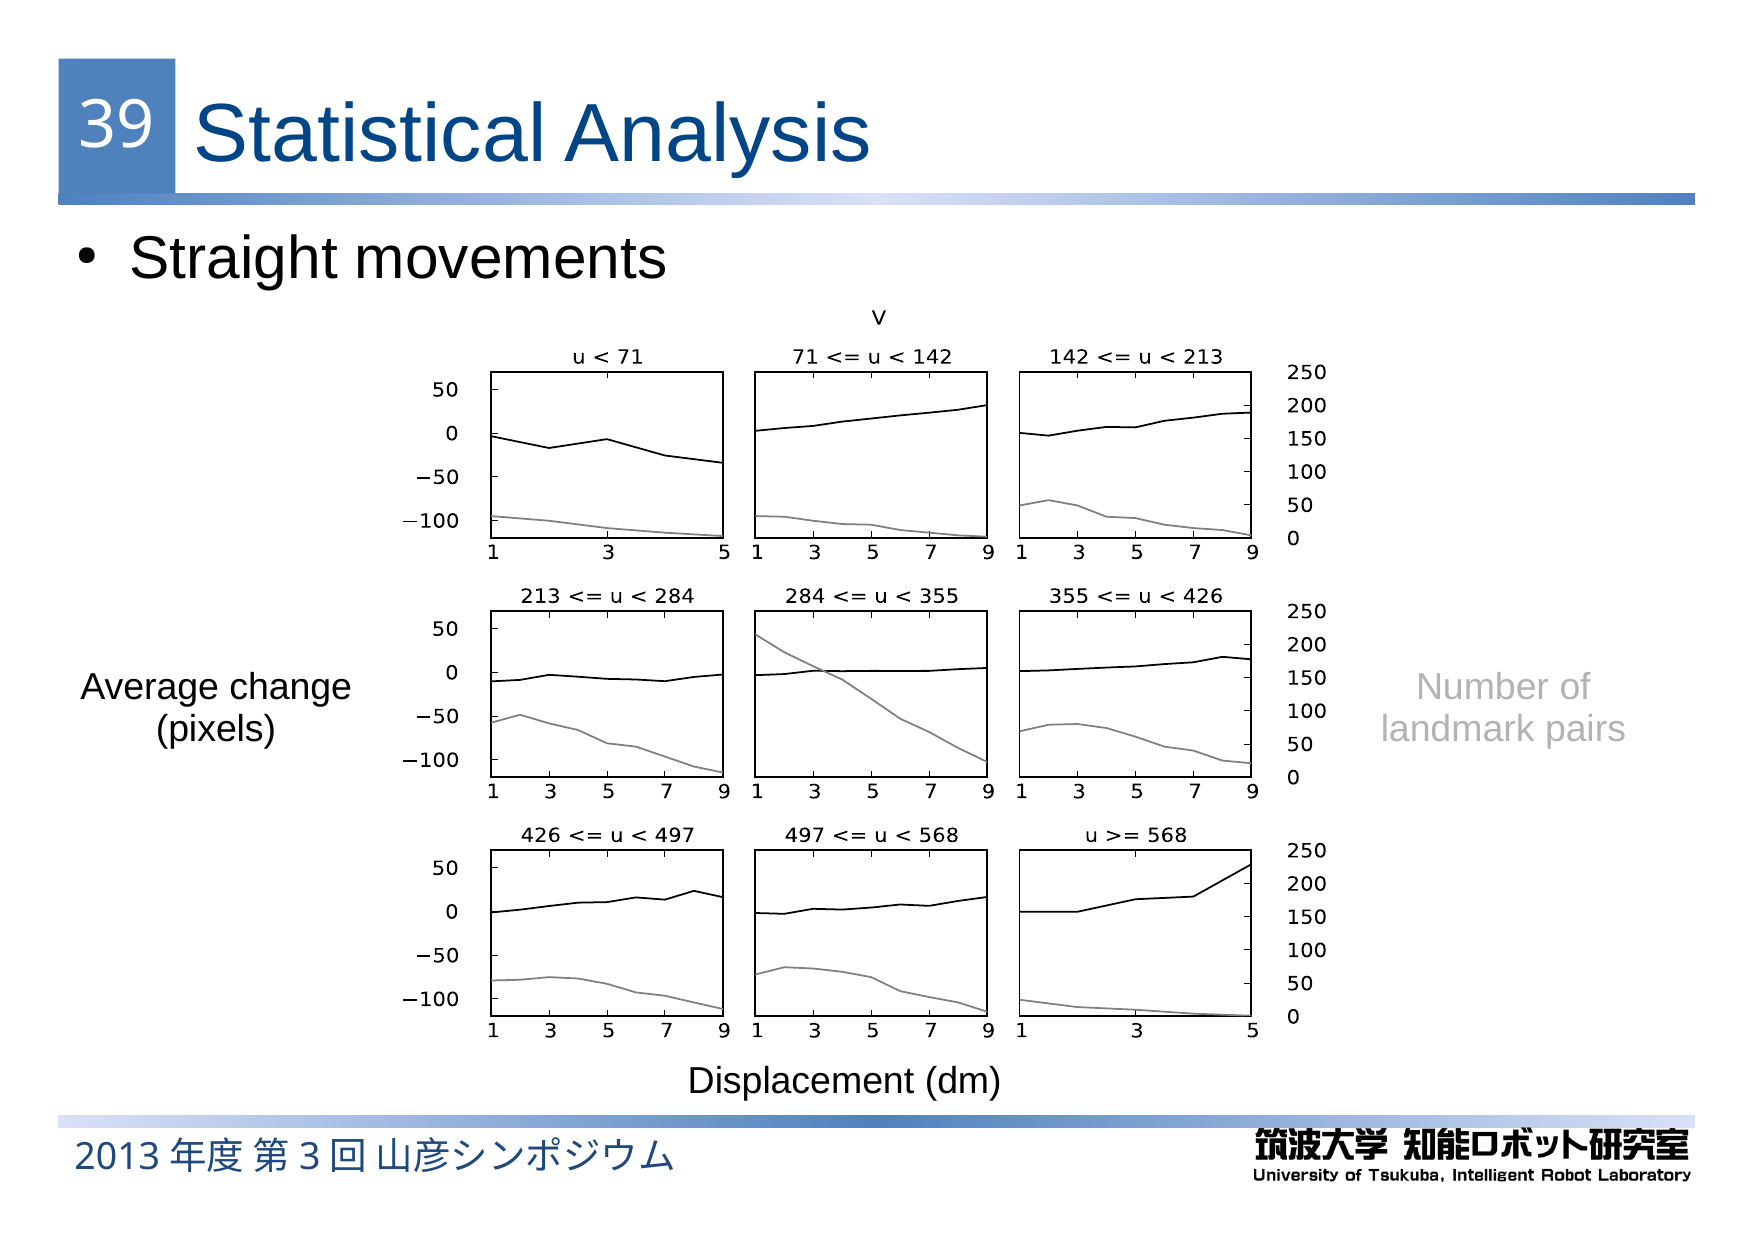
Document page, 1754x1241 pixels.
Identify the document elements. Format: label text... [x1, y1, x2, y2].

picture [388, 298, 1337, 1049]
title Statistical Analysis [193, 61, 1651, 205]
text_box Average change (pixels) [58, 658, 374, 758]
picture [1252, 1127, 1691, 1182]
text_box Number of landmark pairs [1345, 658, 1661, 758]
list Straight movements [58, 223, 1696, 876]
text_box Displacement (dm) [538, 1051, 1151, 1109]
